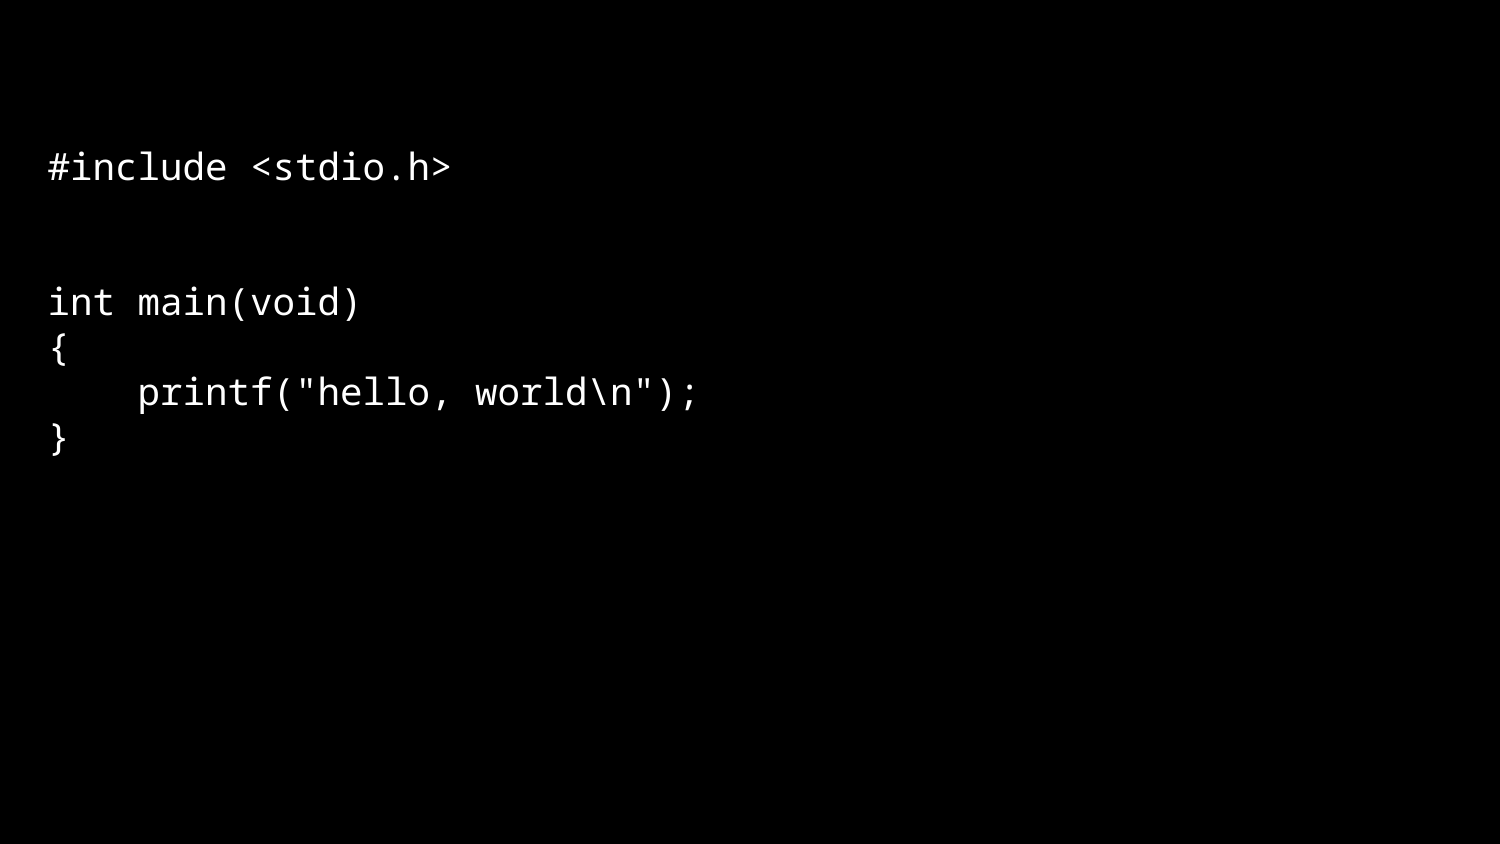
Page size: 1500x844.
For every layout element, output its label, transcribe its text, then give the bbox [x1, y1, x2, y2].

list #include <stdio.h> int main(void) { printf("hello, world\n"); } [32, 37, 1431, 808]
